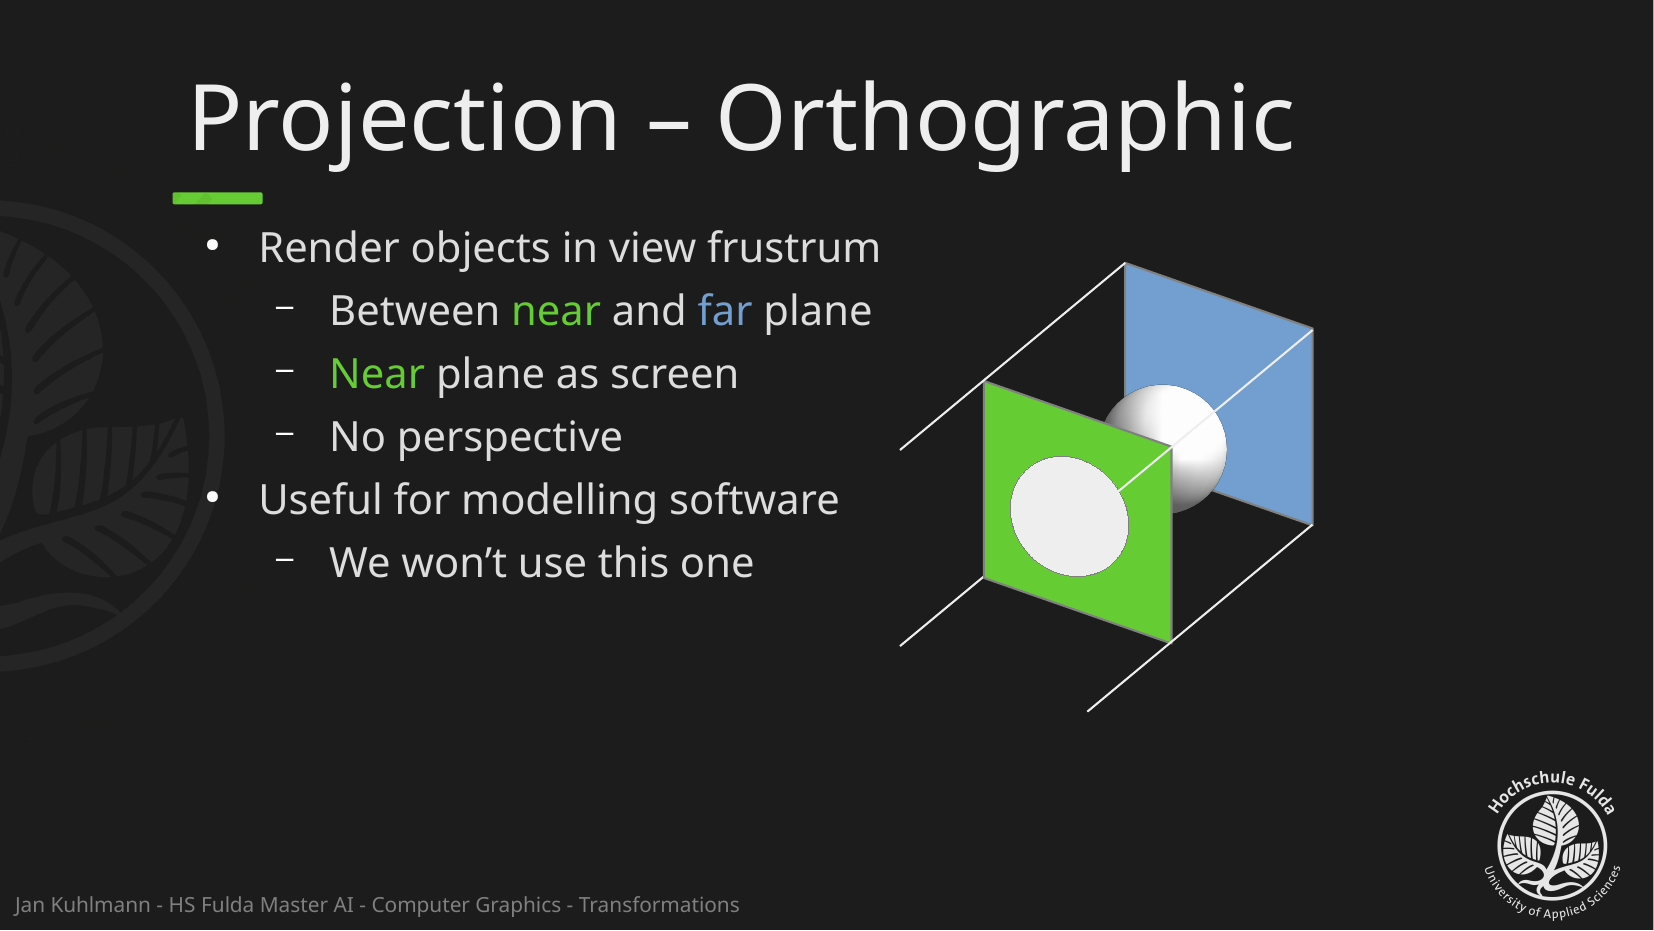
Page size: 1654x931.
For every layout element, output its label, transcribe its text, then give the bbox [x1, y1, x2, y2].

text_box [1213, 332, 1313, 525]
text_box [983, 381, 1172, 643]
text_box [1125, 263, 1313, 409]
list Render objects in view frustrum Between near and far plane Near plane as screen No perspective Useful for modelling software We won’t use this one [187, 217, 1571, 758]
picture [1485, 771, 1620, 921]
title Projection – Orthographic [187, 37, 1571, 193]
